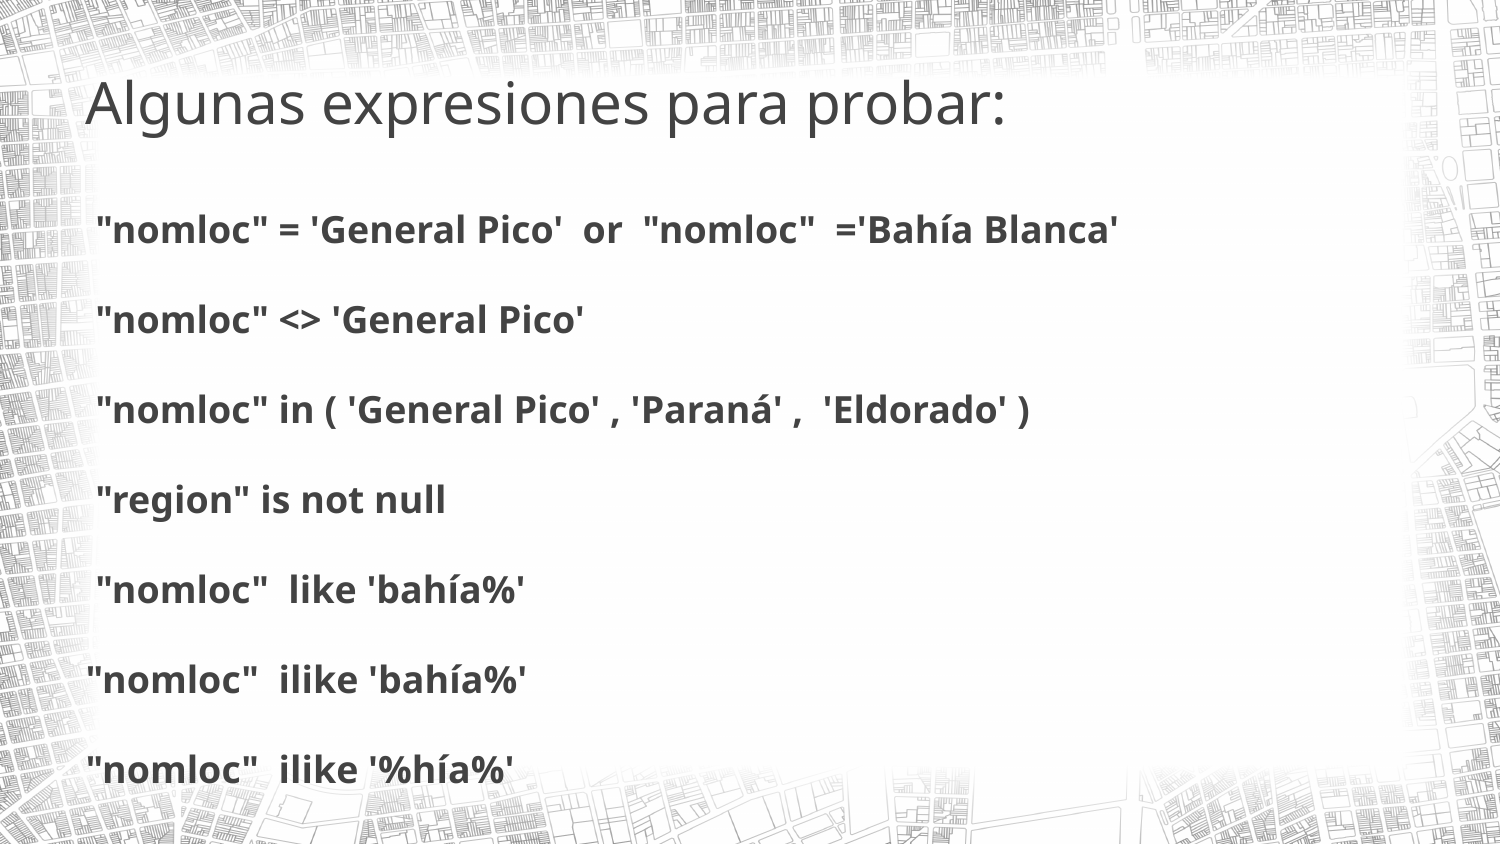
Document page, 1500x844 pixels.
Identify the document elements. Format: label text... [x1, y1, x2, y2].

picture [0, 0, 1500, 844]
text_box Algunas expresiones para probar: "nomloc" = 'General Pico' or "nomloc" ='Bahía Blanca' "nomloc" <> 'General Pico' "nomloc" in ( 'General Pico' , 'Paraná' , 'Eldorado' ) "region" is not null "nomloc" like 'bahía%' "nomloc" ilike 'bahía%' "nomloc" ilike '%hía%' [70, 58, 1483, 214]
